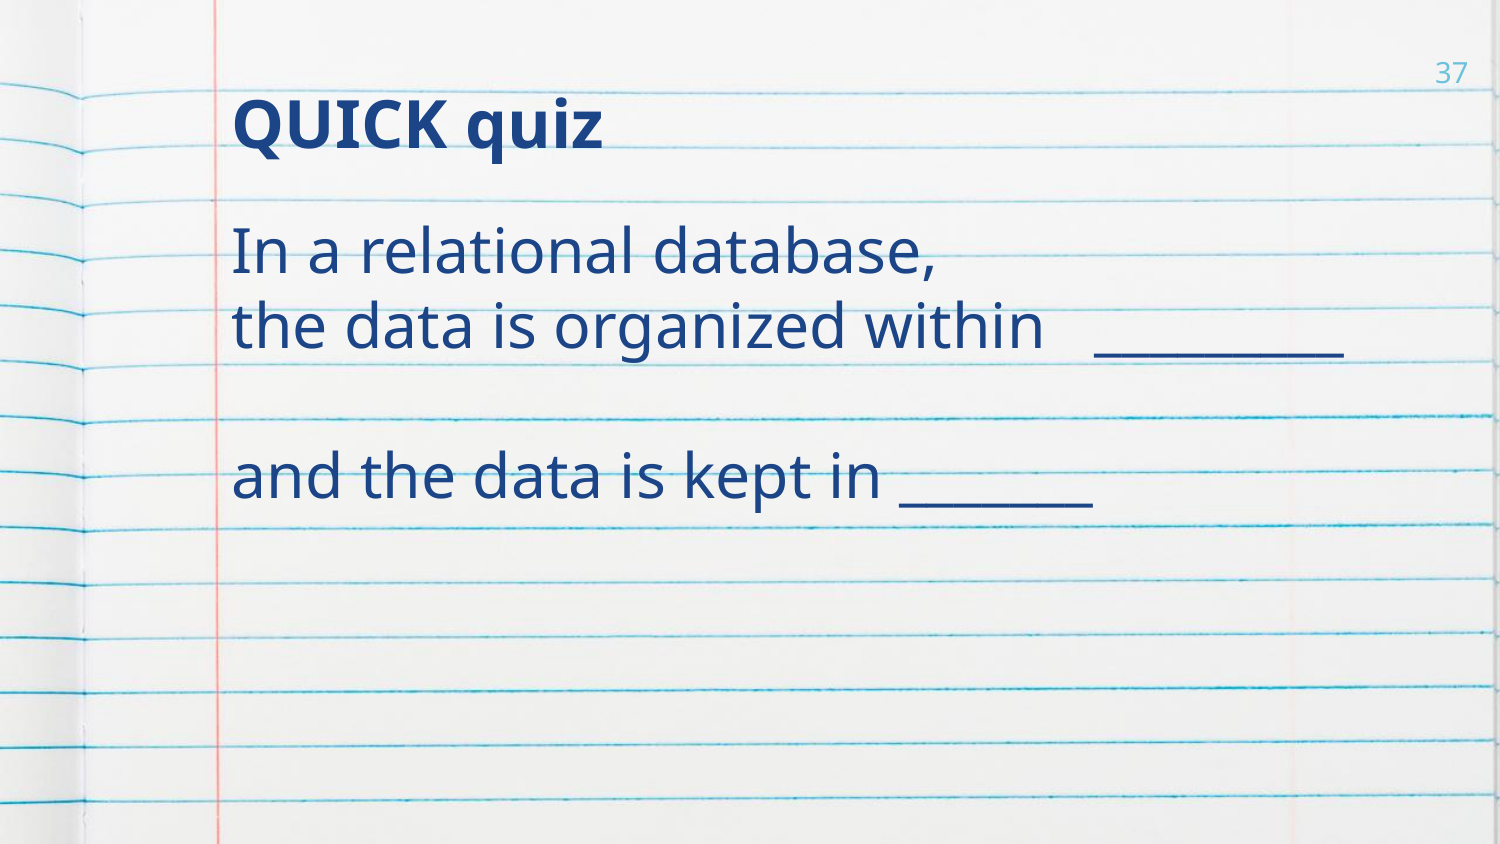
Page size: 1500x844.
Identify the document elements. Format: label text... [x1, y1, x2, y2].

picture [0, 0, 1500, 844]
slide_number <number> [1378, 41, 1469, 107]
title QUICK quiz [231, 21, 1425, 162]
list In a relational database, the data is organized within _________ and the data is kept in _______ [231, 211, 1425, 748]
